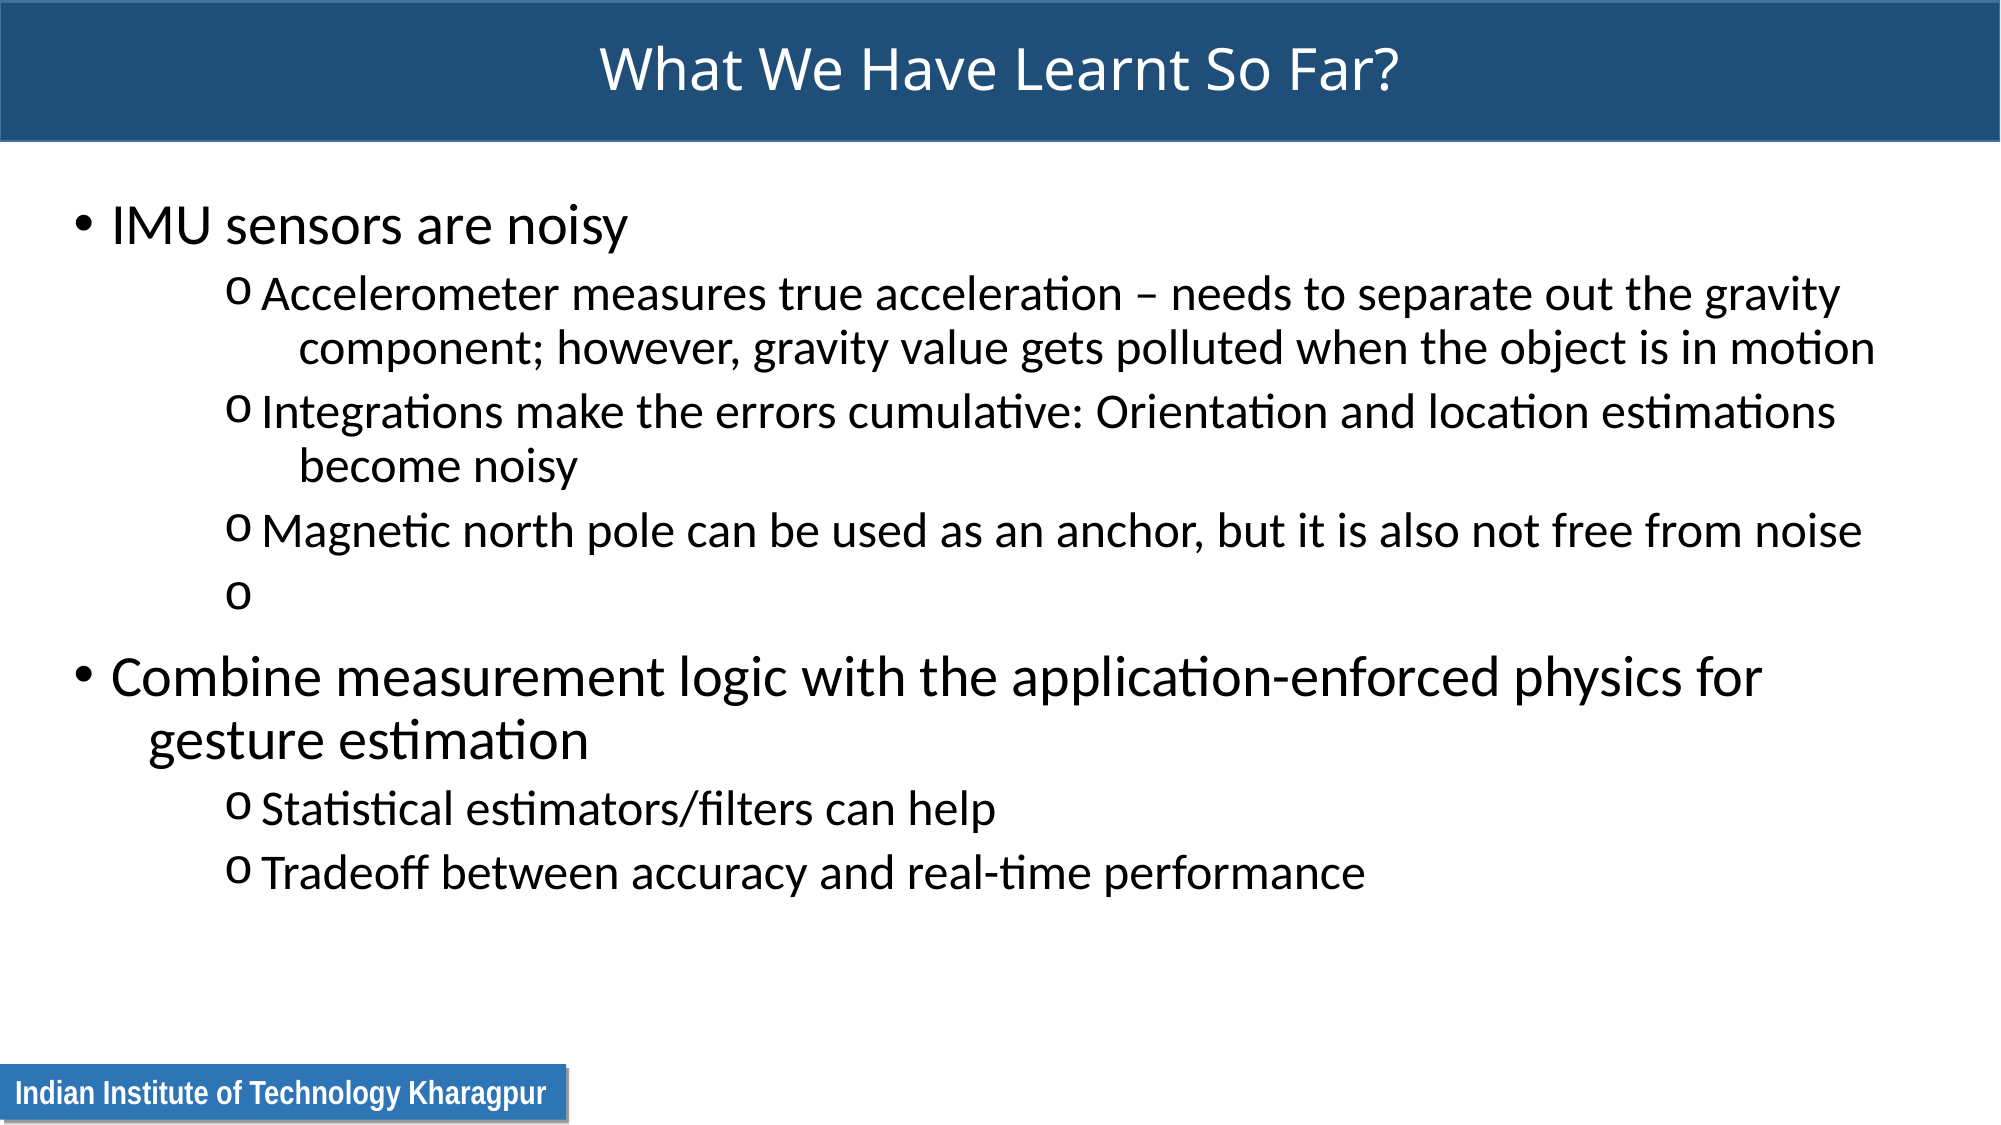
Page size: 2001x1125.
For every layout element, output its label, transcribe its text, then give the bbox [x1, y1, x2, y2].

title What We Have Learnt So Far? [0, 1, 2000, 141]
list IMU sensors are noisy Accelerometer measures true acceleration – needs to separate out the gravity component; however, gravity value gets polluted when the object is in motion Integrations make the errors cumulative: Orientation and location estimations become noisy Magnetic north pole can be used as an anchor, but it is also not free from noise Combine measurement logic with the application-enforced physics for gesture estimation Statistical estimators/filters can help Tradeoff between accuracy and real-time performance [58, 186, 1954, 1065]
